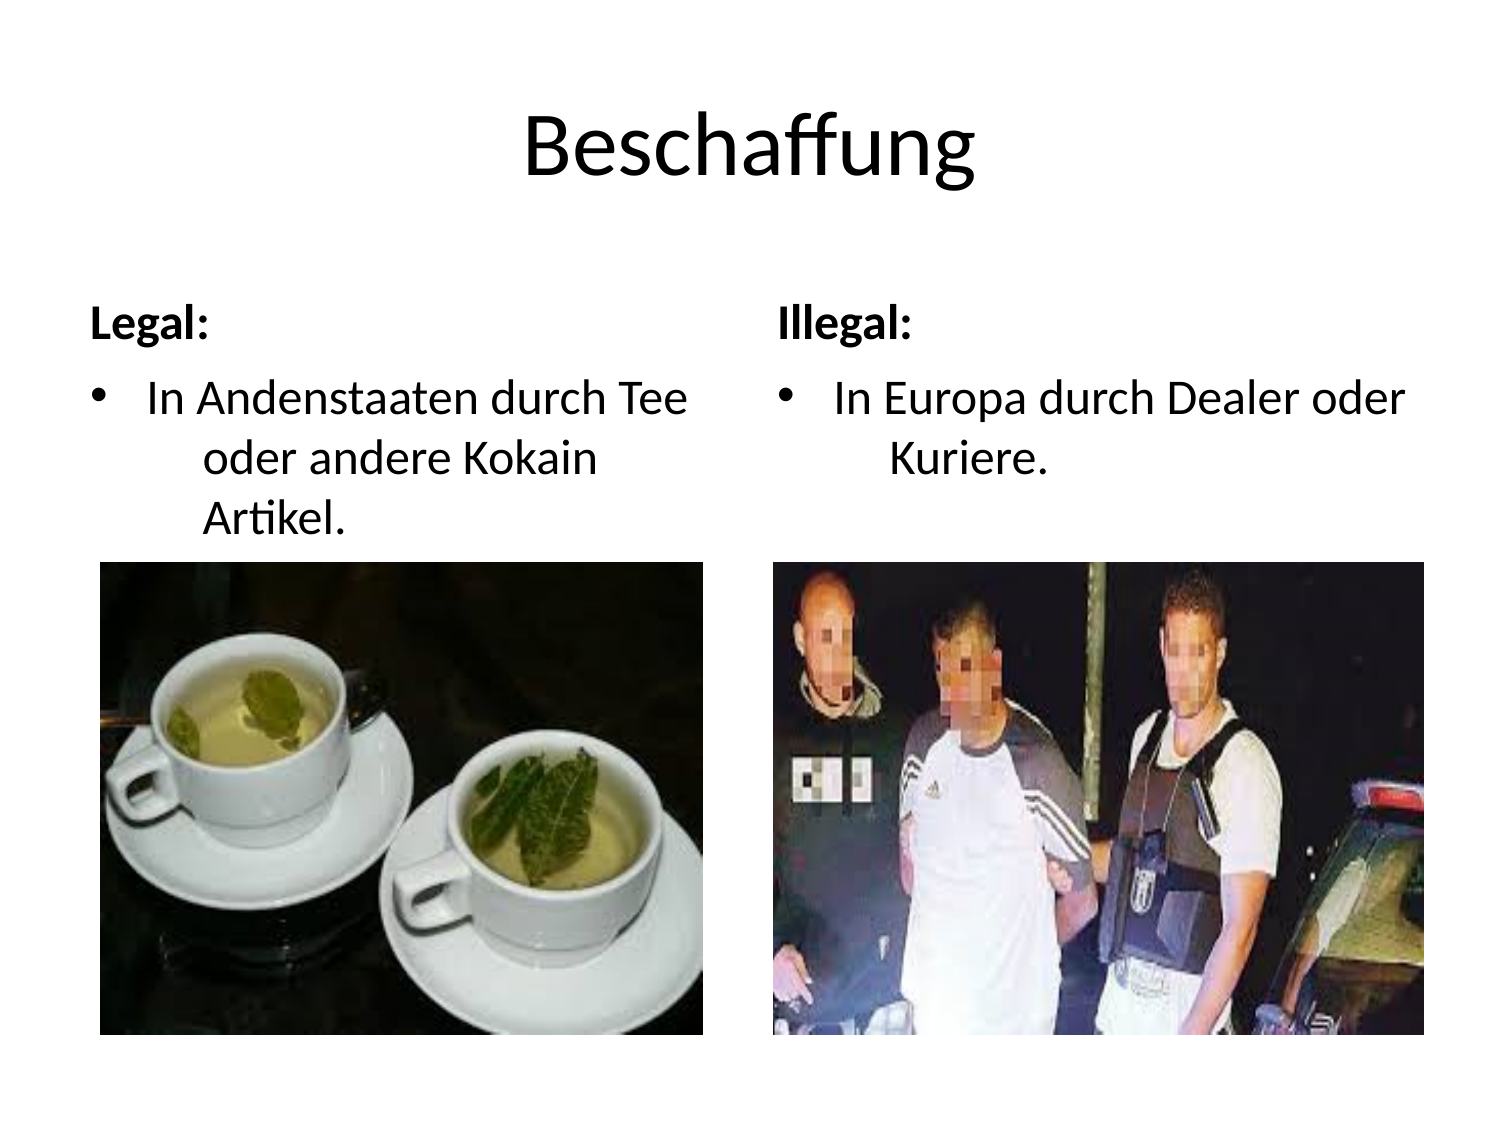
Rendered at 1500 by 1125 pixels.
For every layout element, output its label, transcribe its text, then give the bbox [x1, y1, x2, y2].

list Legal: [75, 251, 738, 356]
picture [100, 562, 703, 1036]
picture [773, 562, 1424, 1036]
title Beschaffung [75, 45, 1426, 233]
list In Europa durch Dealer oder Kuriere. [761, 356, 1426, 1005]
list Illegal: [761, 251, 1426, 356]
list In Andenstaaten durch Tee oder andere Kokain Artikel. [75, 356, 738, 1005]
